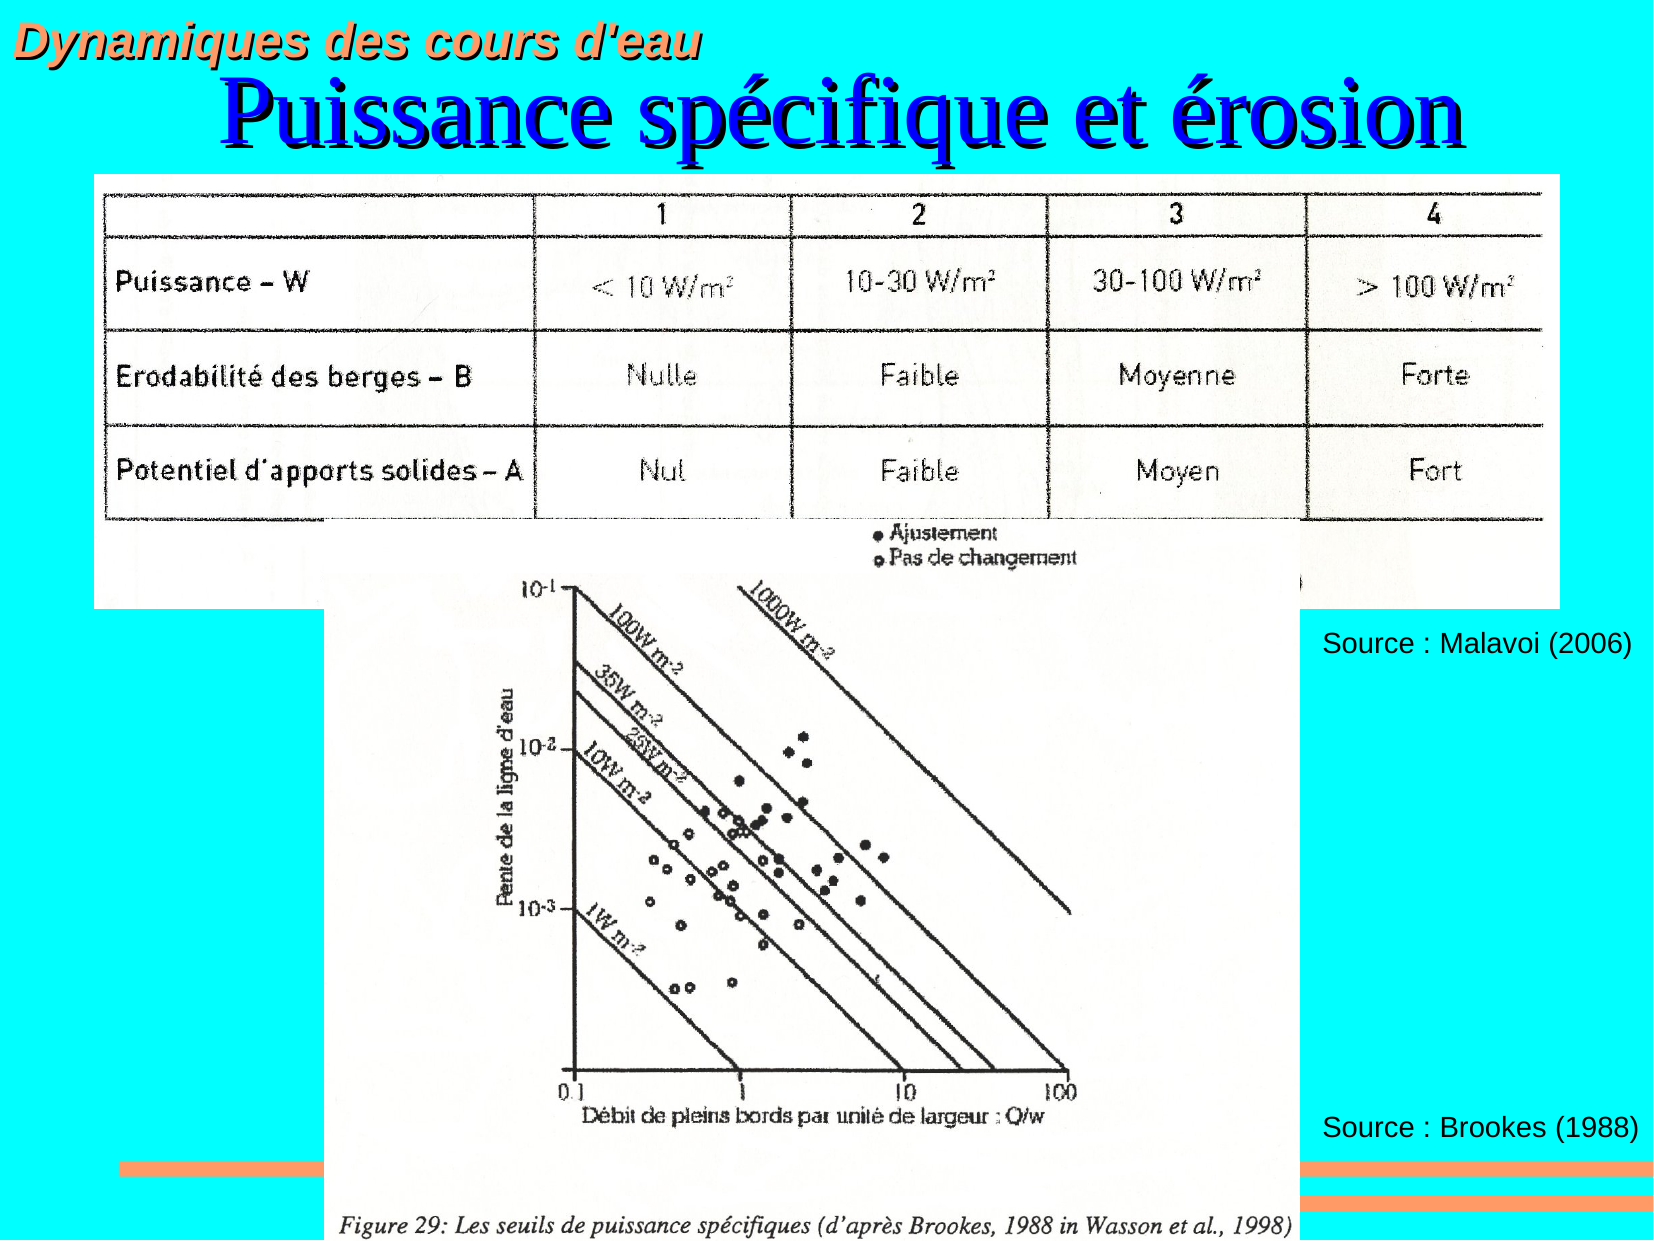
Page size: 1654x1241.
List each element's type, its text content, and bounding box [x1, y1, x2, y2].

text_box Source : Brookes (1988) [1307, 1103, 1654, 1152]
text_box Source : Malavoi (2006) [1307, 620, 1648, 668]
text_box Puissance spécifique et érosion [202, 47, 1481, 173]
title Dynamiques des cours d'eau [5, 4, 709, 77]
picture [94, 174, 1560, 1241]
